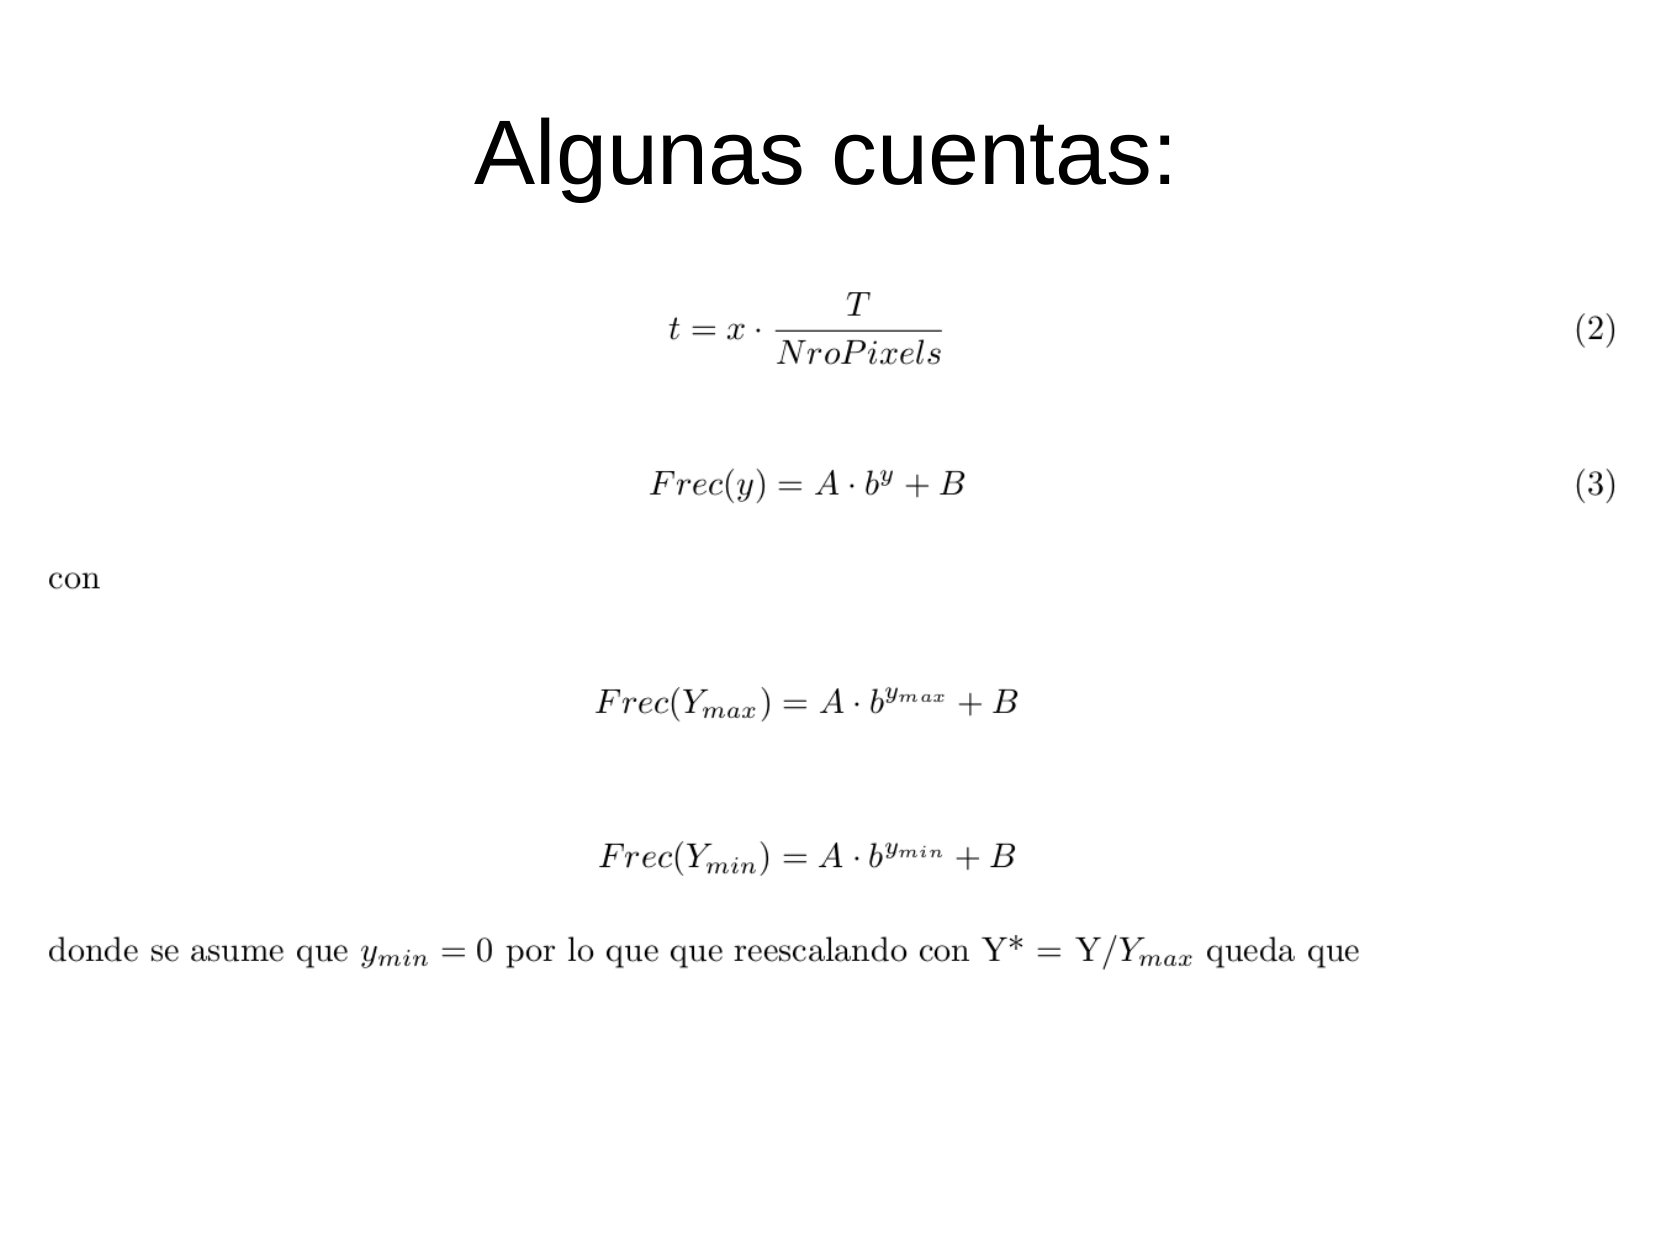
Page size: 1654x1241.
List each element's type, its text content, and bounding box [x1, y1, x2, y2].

picture [0, 259, 1654, 982]
title Algunas cuentas: [82, 49, 1571, 257]
